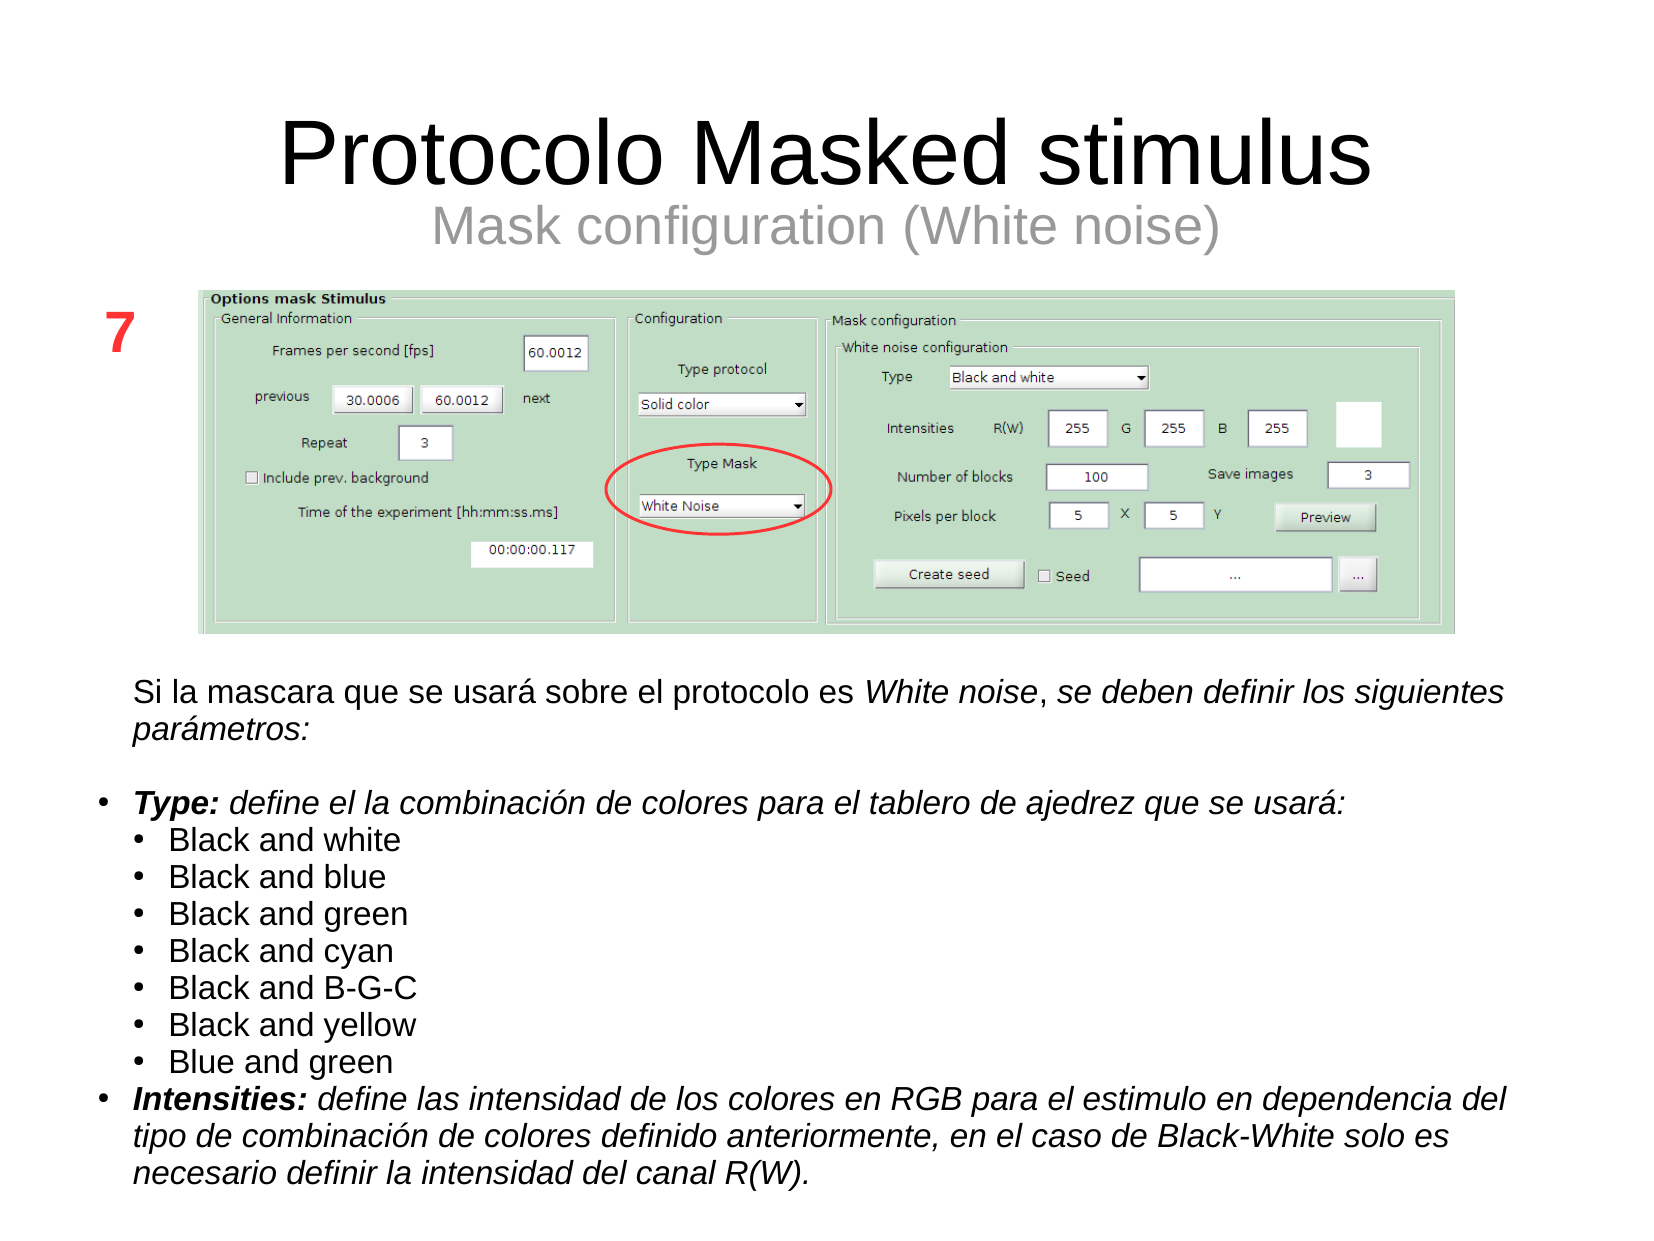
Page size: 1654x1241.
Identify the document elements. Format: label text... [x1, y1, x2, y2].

picture [198, 290, 1455, 634]
text_box Si la mascara que se usará sobre el protocolo es White noise, se deben definir los siguientes parámetros: Type: define el la combinación de colores para el tablero de ajedrez que se usará: Black and white Black and blue Black and green Black and cyan Black and B-G-C Black and yellow Blue and green Intensities: define las intensidad de los colores en RGB para el estimulo en dependencia del tipo de combinación de colores definido anteriormente, en el caso de Black-White solo es necesario definir la intensidad del canal R(W). [82, 665, 1576, 1206]
text_box 7 [90, 292, 151, 373]
title Mask configuration (White noise) [82, 195, 1572, 257]
title Protocolo Masked stimulus [82, 49, 1571, 195]
